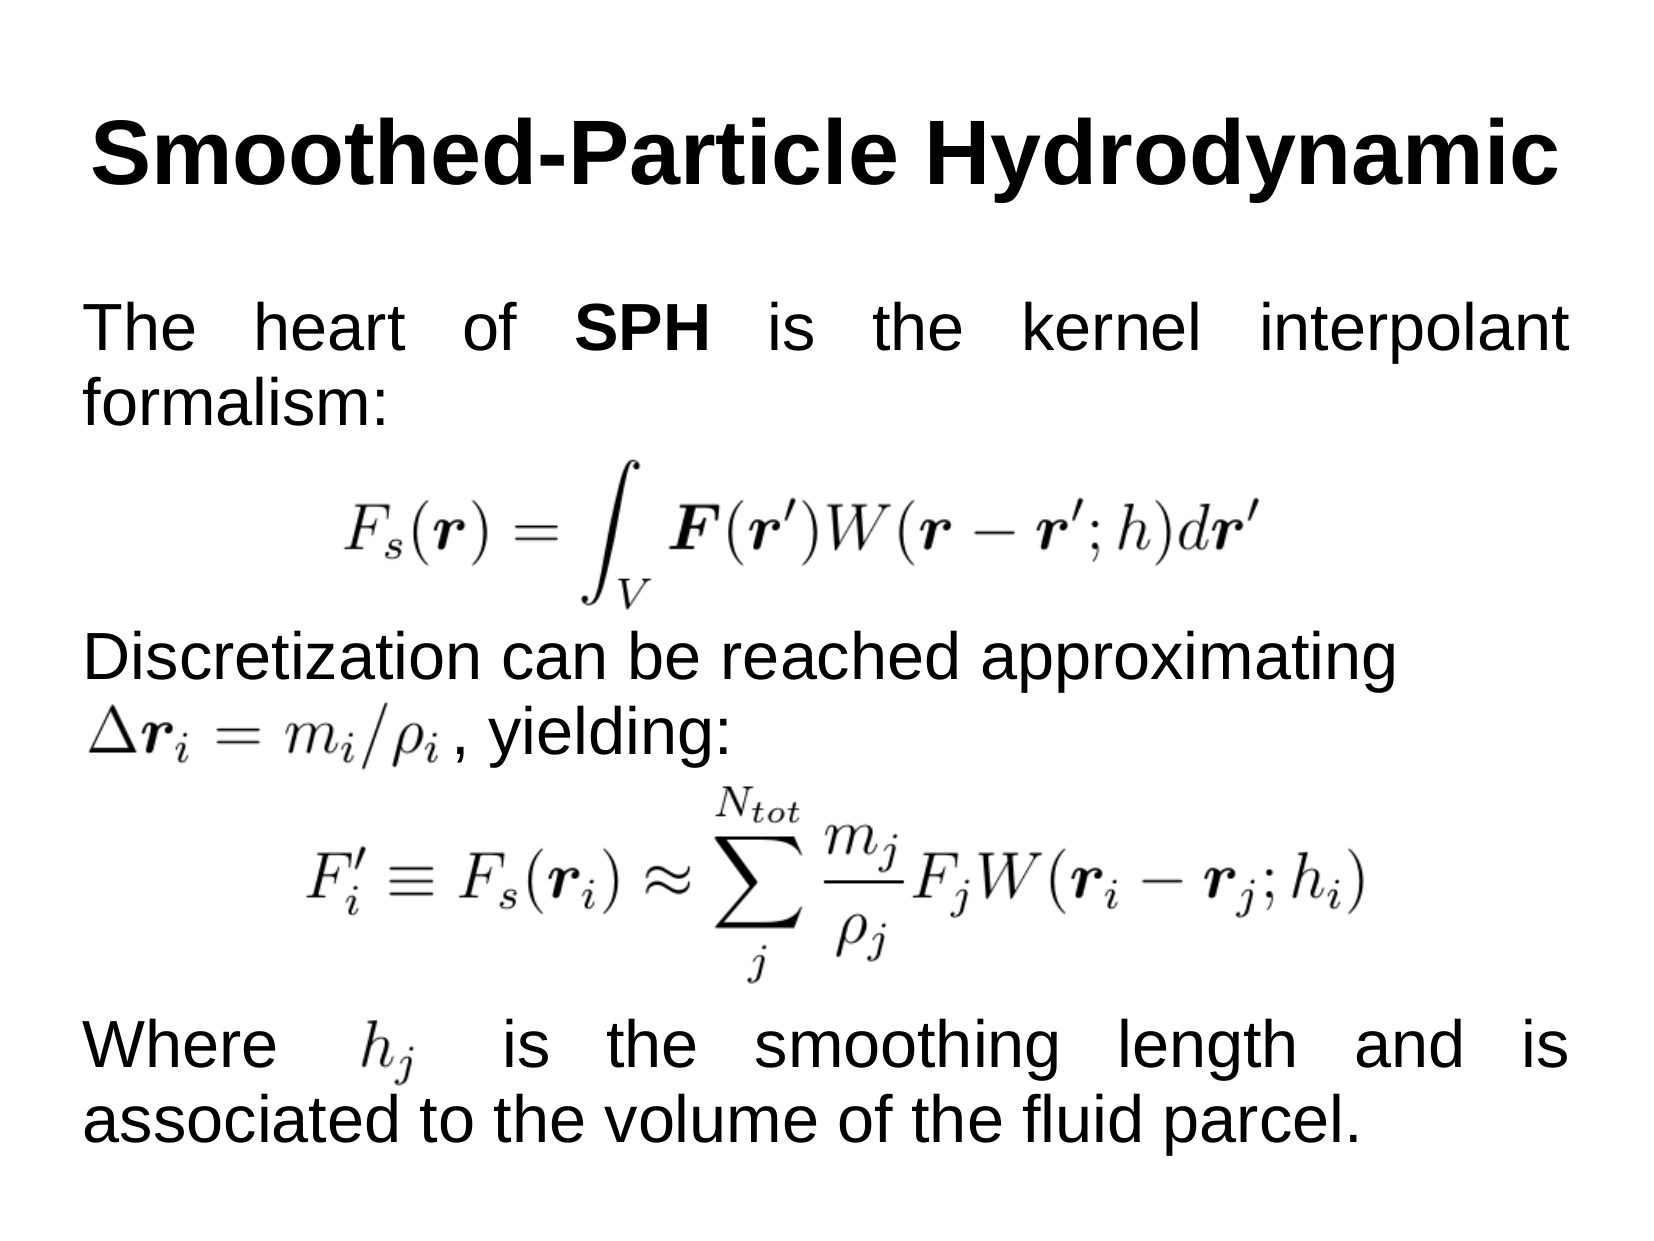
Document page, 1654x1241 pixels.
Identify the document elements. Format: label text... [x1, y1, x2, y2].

title Smoothed-Particle Hydrodynamic [82, 49, 1571, 257]
picture [342, 454, 1270, 616]
list The heart of SPH is the kernel interpolant formalism: Discretization can be reached approximating , yielding: Where is the smoothing length and is associated to the volume of the fluid parcel. [82, 290, 1571, 1241]
picture [82, 697, 1375, 991]
picture [360, 1019, 418, 1092]
